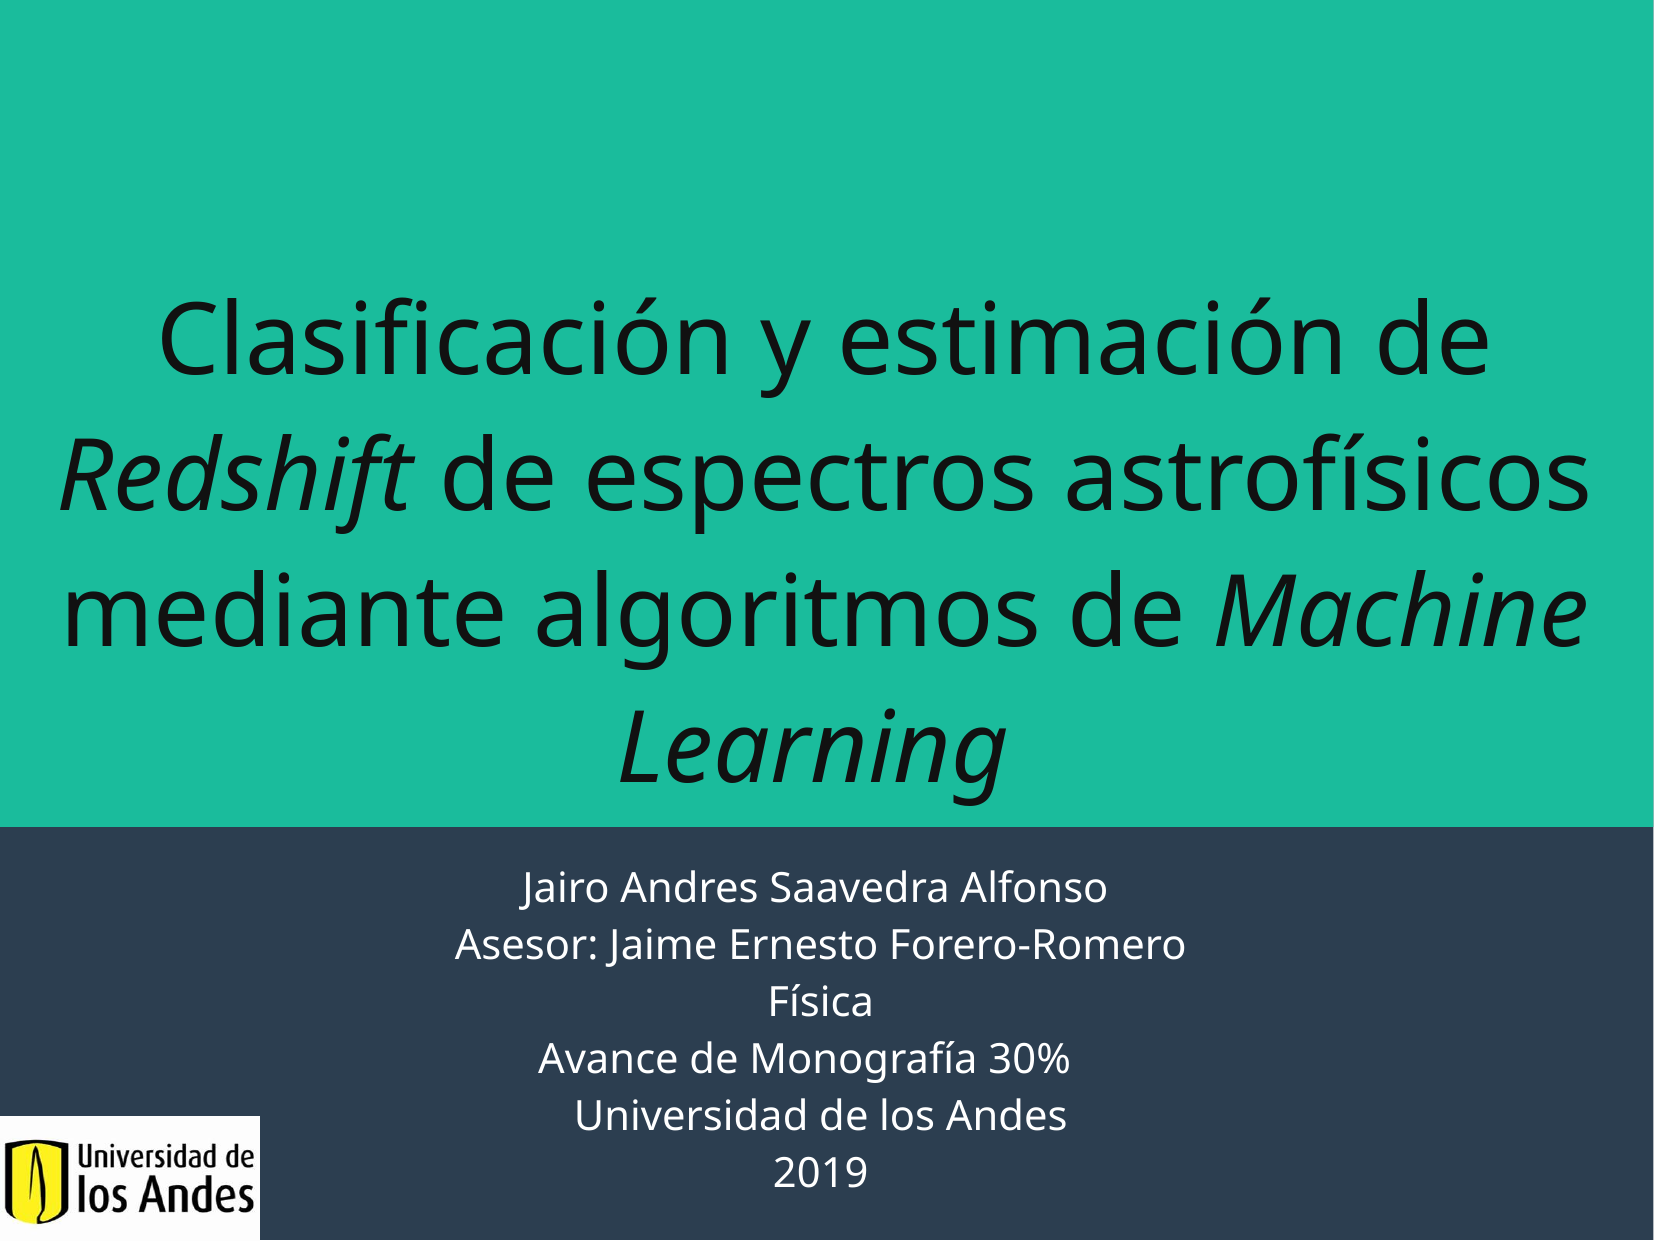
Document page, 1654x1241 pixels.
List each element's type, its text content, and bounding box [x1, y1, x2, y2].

text_box Jairo Andres Saavedra Alfonso Asesor: Jaime Ernesto Forero-Romero Física Avance de Monografía 30% Universidad de los Andes 2019 [389, 850, 1252, 1205]
picture [0, 1116, 260, 1241]
text_box Clasificación y estimación de Redshift de espectros astrofísicos mediante algoritmos de Machine Learning [0, 259, 1654, 740]
